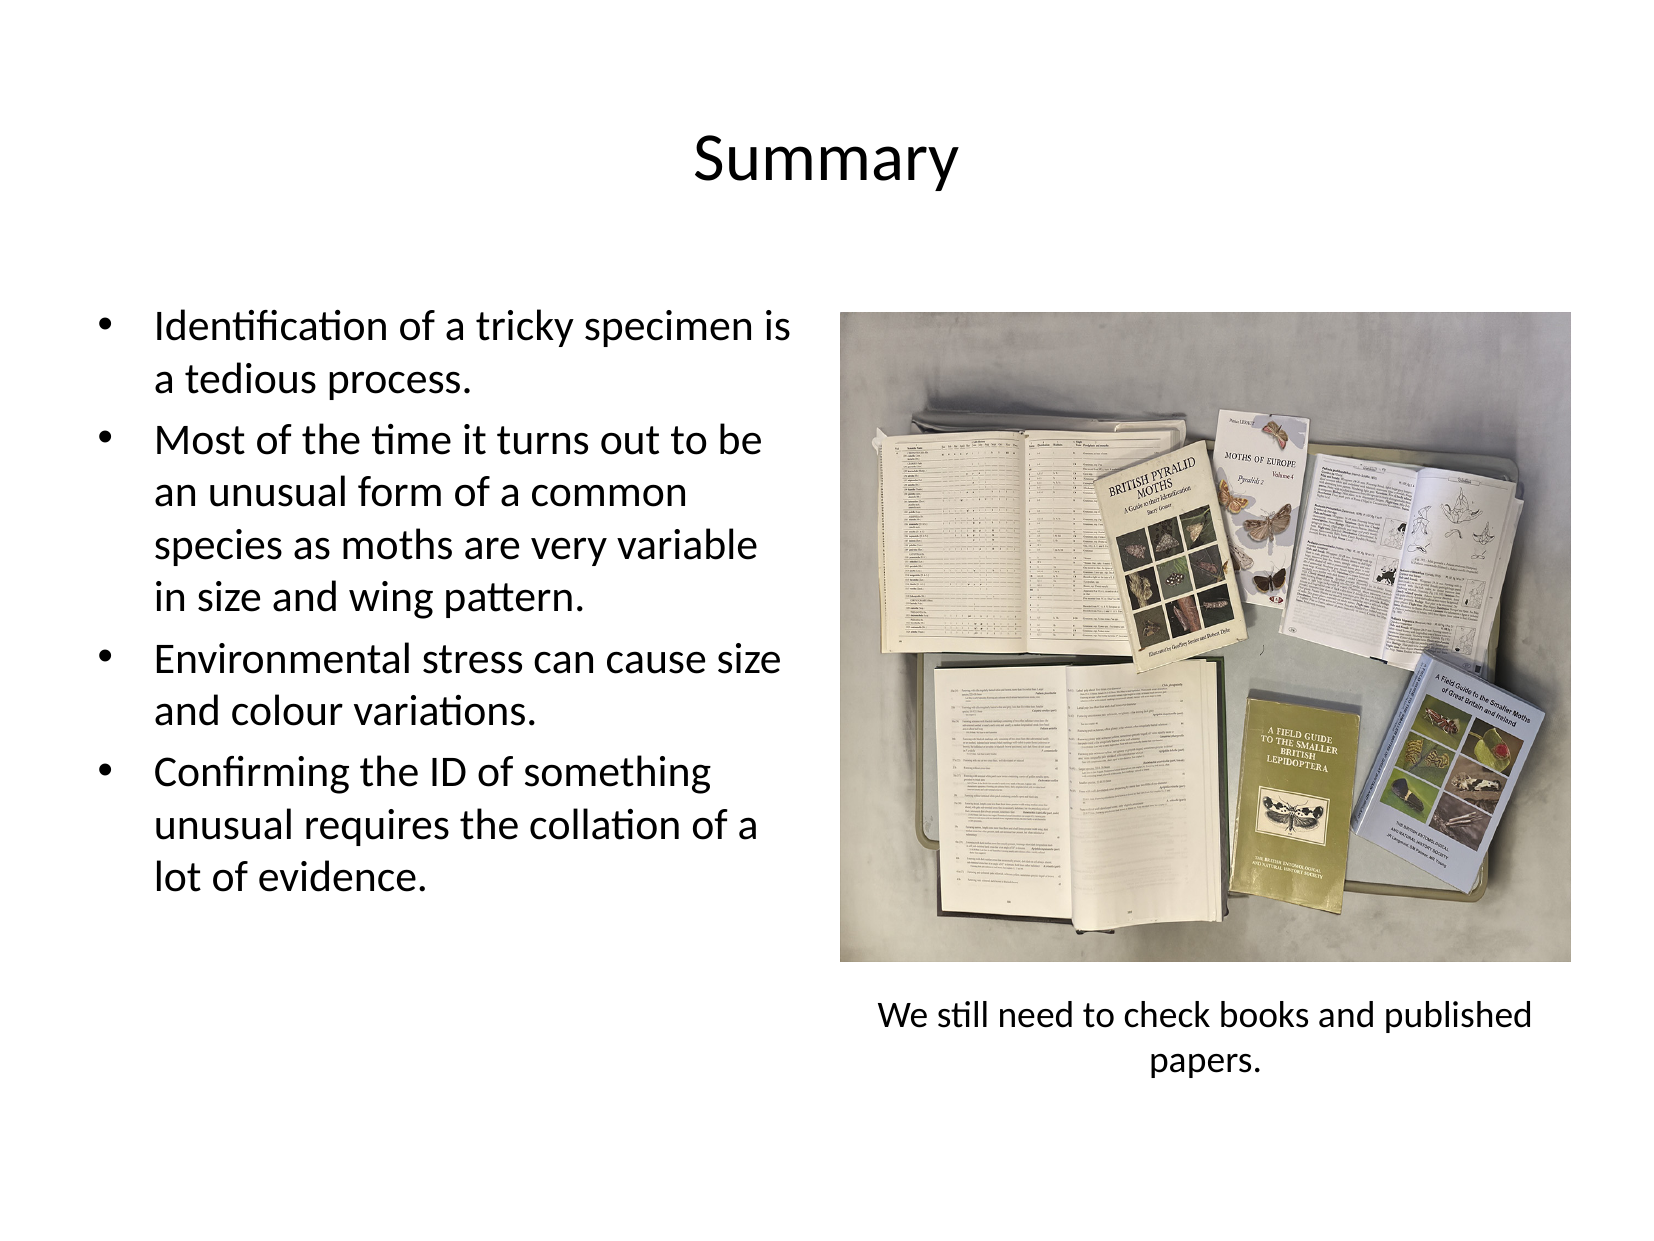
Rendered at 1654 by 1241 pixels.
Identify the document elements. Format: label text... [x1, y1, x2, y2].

text_box We still need to check books and published papers. [840, 982, 1571, 1106]
picture [840, 312, 1571, 962]
title Summary [82, 49, 1571, 257]
list Identification of a tricky specimen is a tedious process. Most of the time it turns out to be an unusual form of a common species as moths are very variable in size and wing pattern. Environmental stress can cause size and colour variations. Confirming the ID of something unusual requires the collation of a lot of evidence. [82, 289, 813, 1108]
